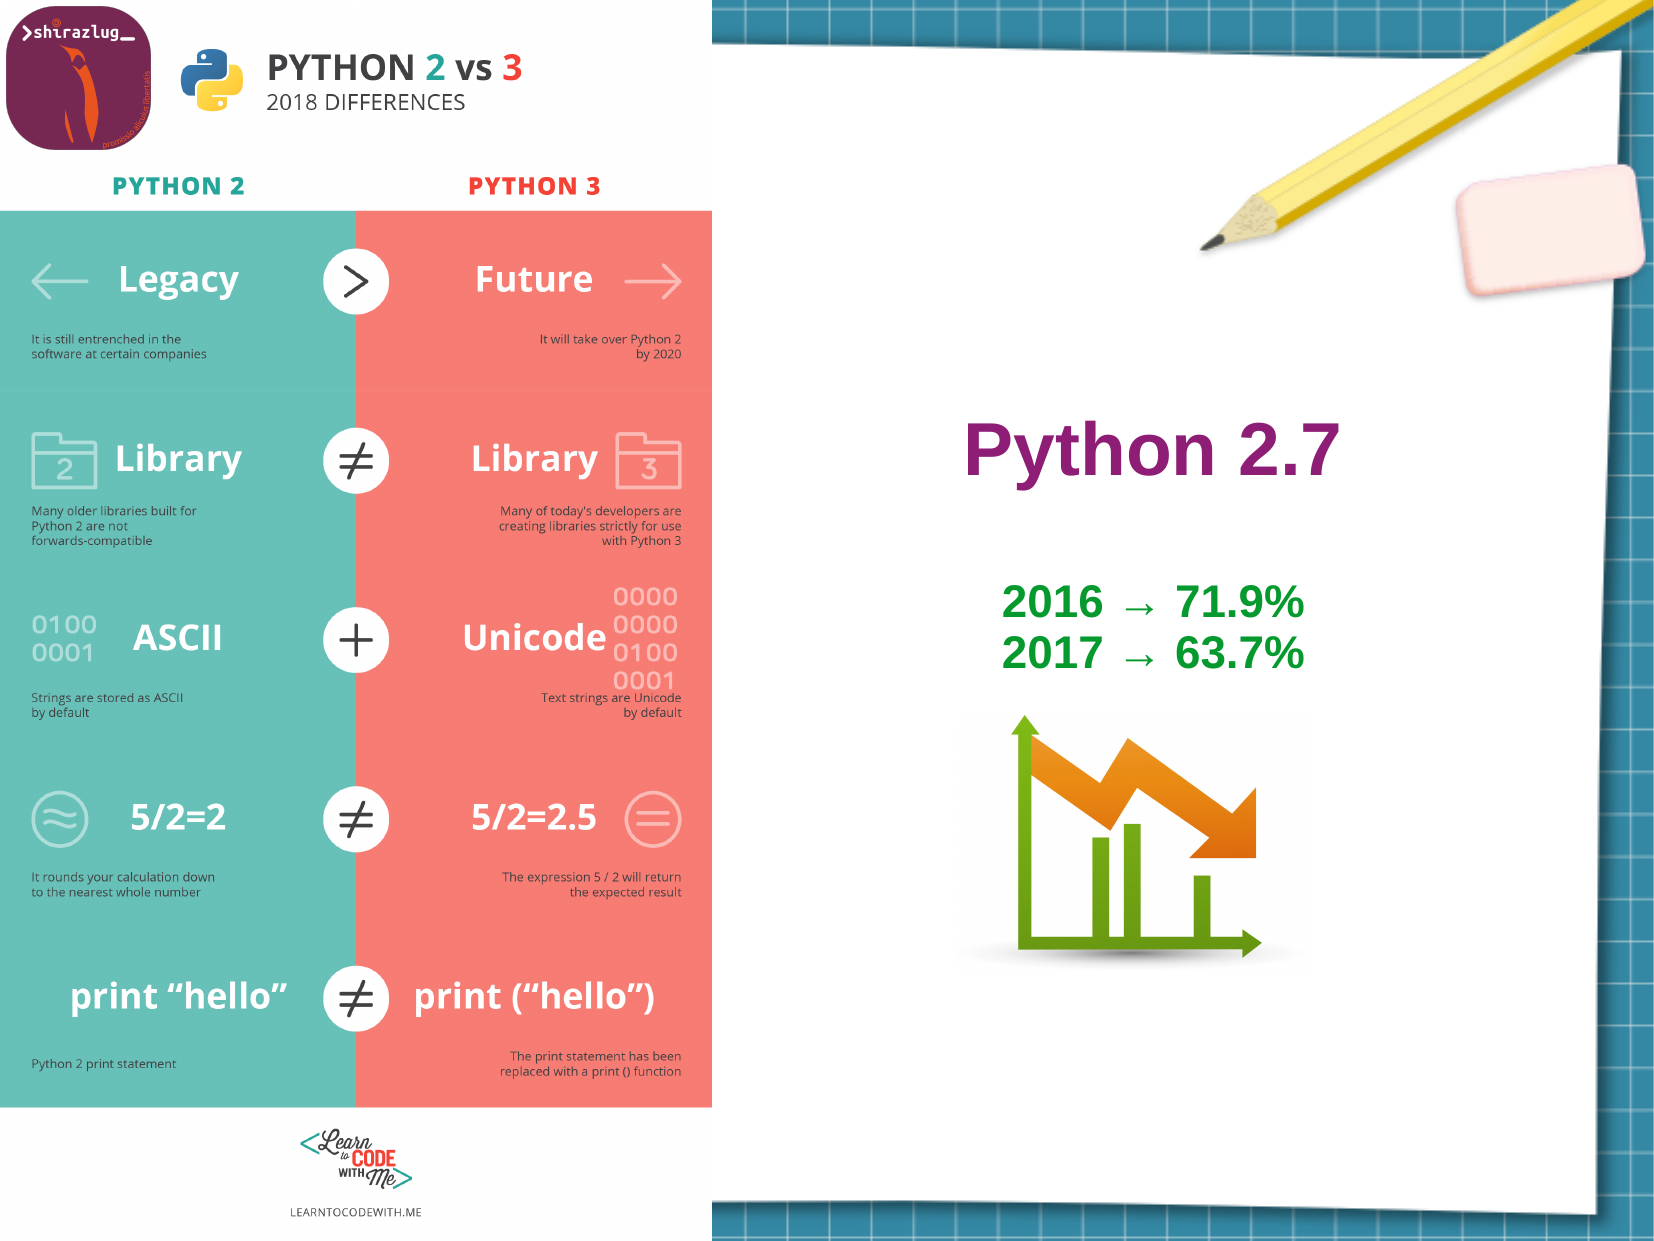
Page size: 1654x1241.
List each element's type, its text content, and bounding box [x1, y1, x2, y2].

picture [0, 0, 1654, 1241]
text_box Python 2.7 2016 → 71.9% 2017 → 63.7% [712, 400, 1654, 686]
